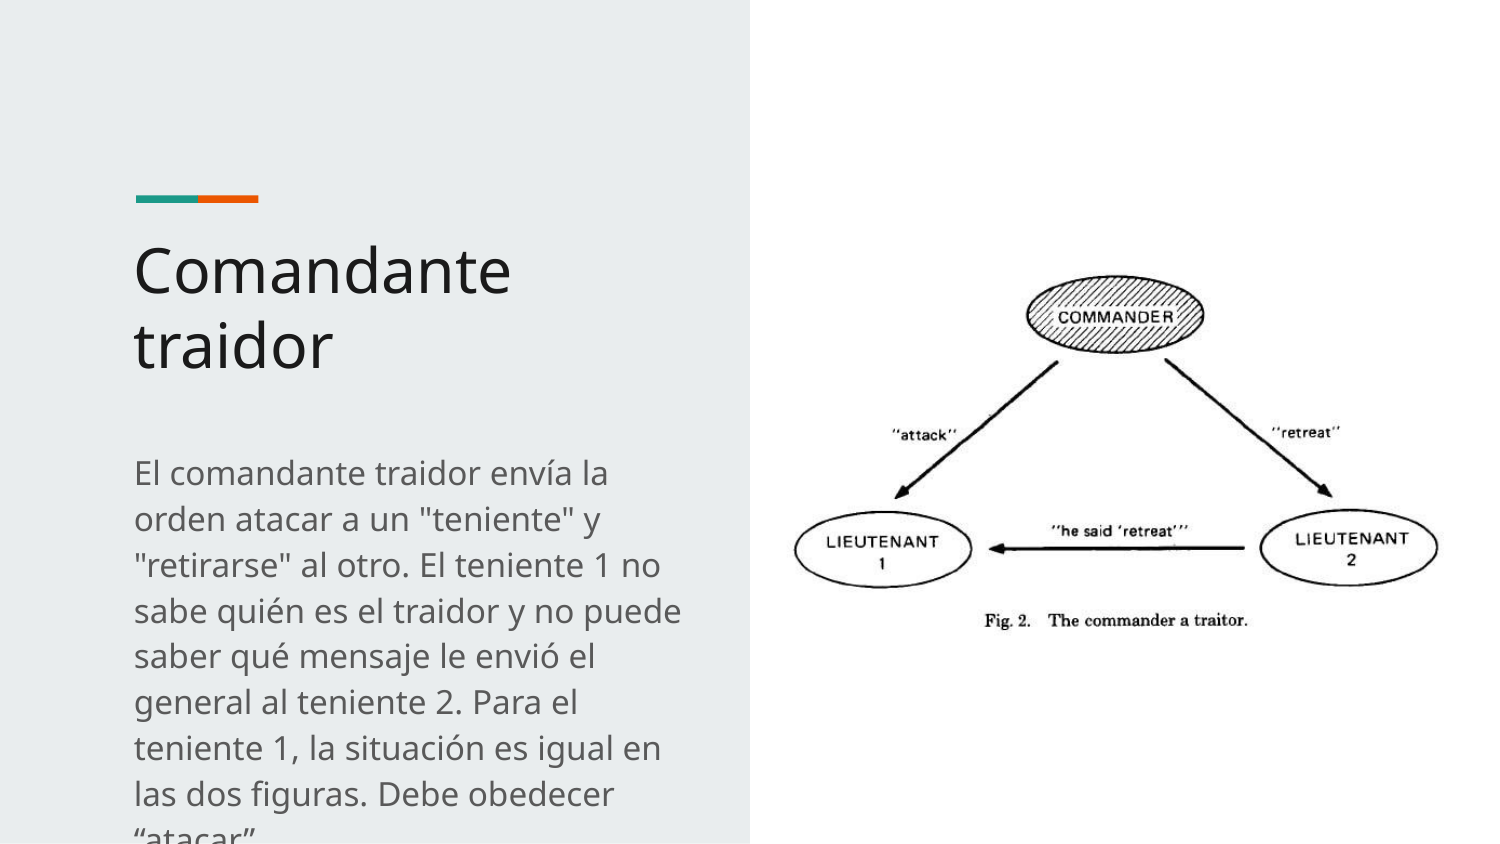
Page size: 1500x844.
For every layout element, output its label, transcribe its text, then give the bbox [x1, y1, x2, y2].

subtitle El comandante traidor envía la orden atacar a un "teniente" y "retirarse" al otro. El teniente 1 no sabe quién es el traidor y no puede saber qué mensaje le envió el general al teniente 2. Para el teniente 1, la situación es igual en las dos figuras. Debe obedecer “atacar”. => viola IC1 [118, 431, 712, 720]
picture [761, 237, 1500, 642]
title Comandante traidor [118, 215, 661, 431]
